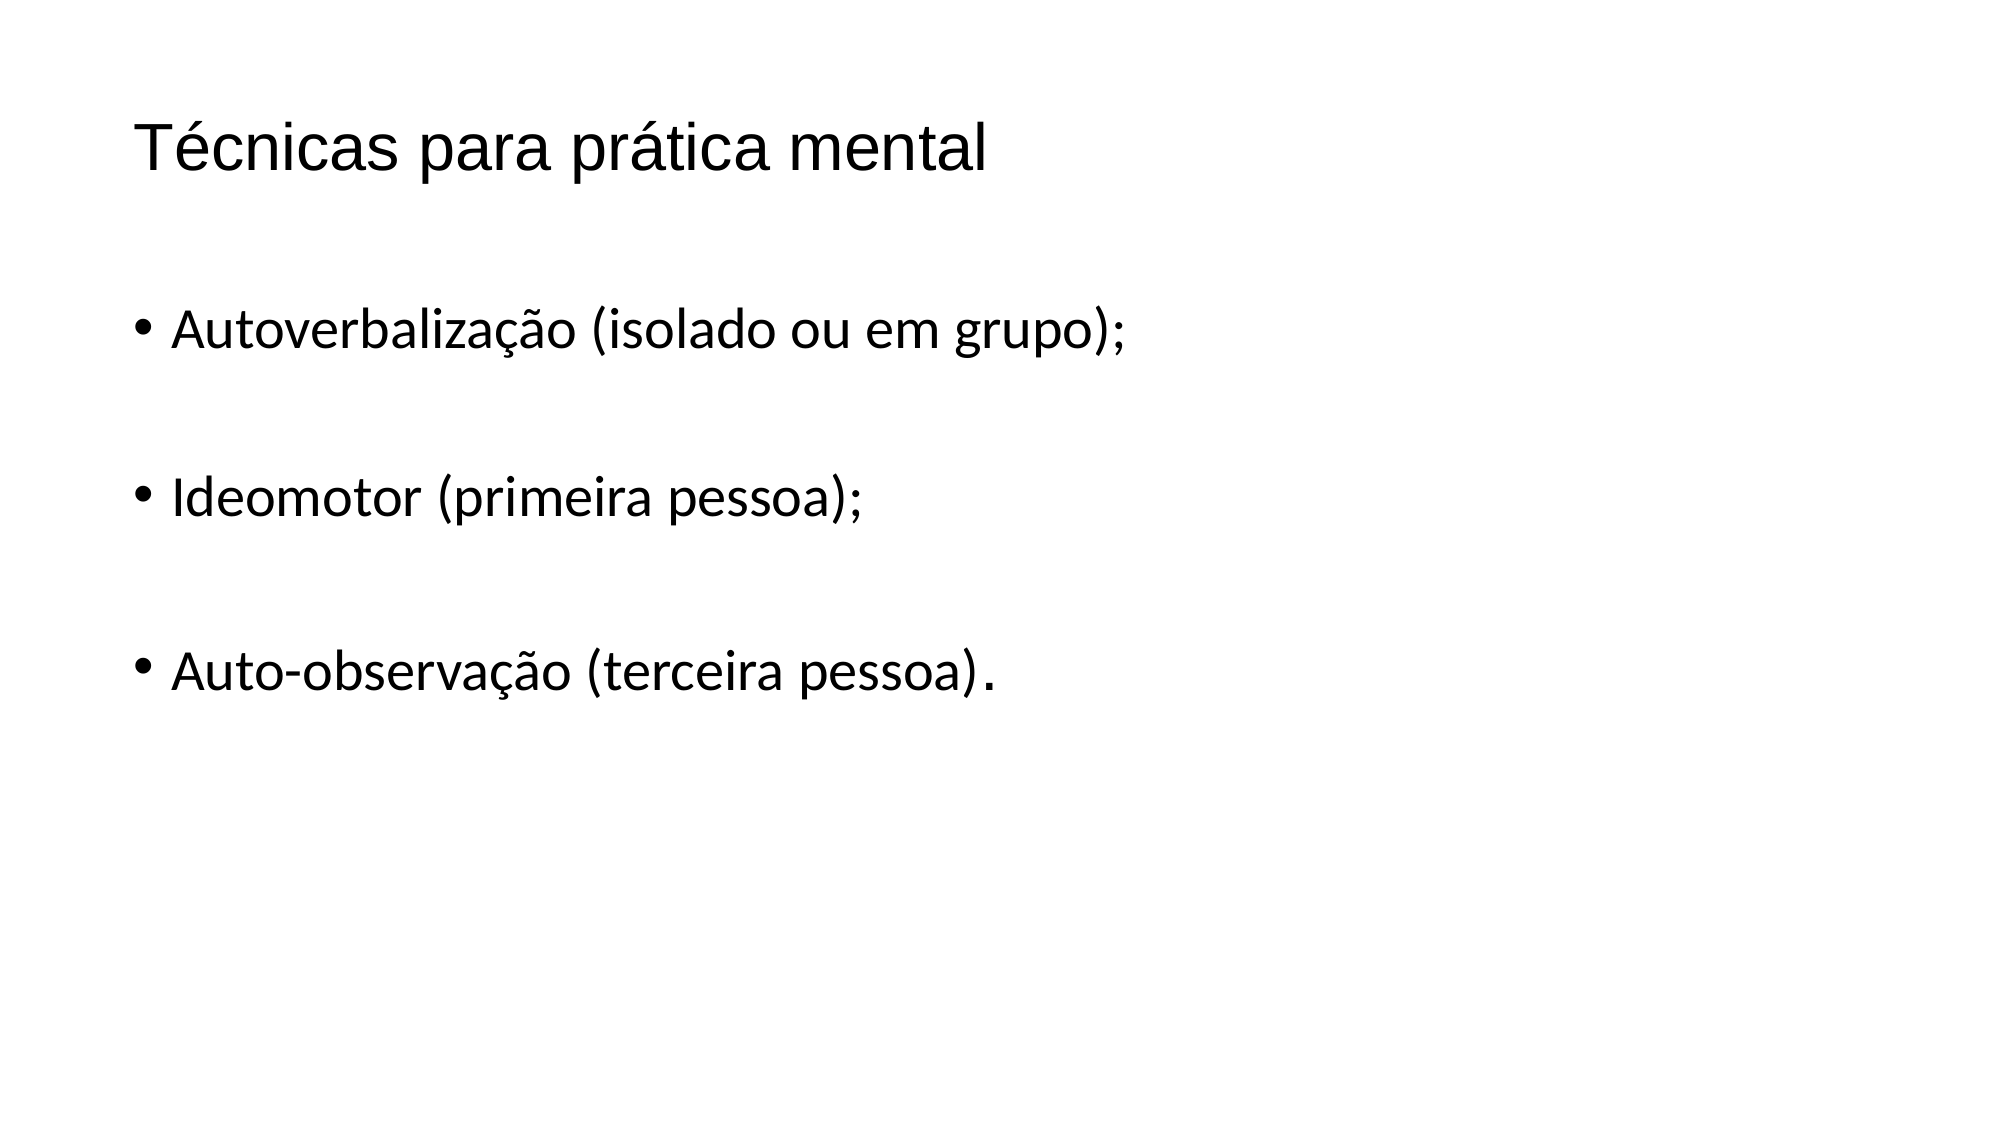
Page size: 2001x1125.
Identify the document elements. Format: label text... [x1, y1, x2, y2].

list Técnicas para prática mental Autoverbalização (isolado ou em grupo); Ideomotor (primeira pessoa); Auto-observação (terceira pessoa). [118, 105, 1844, 819]
